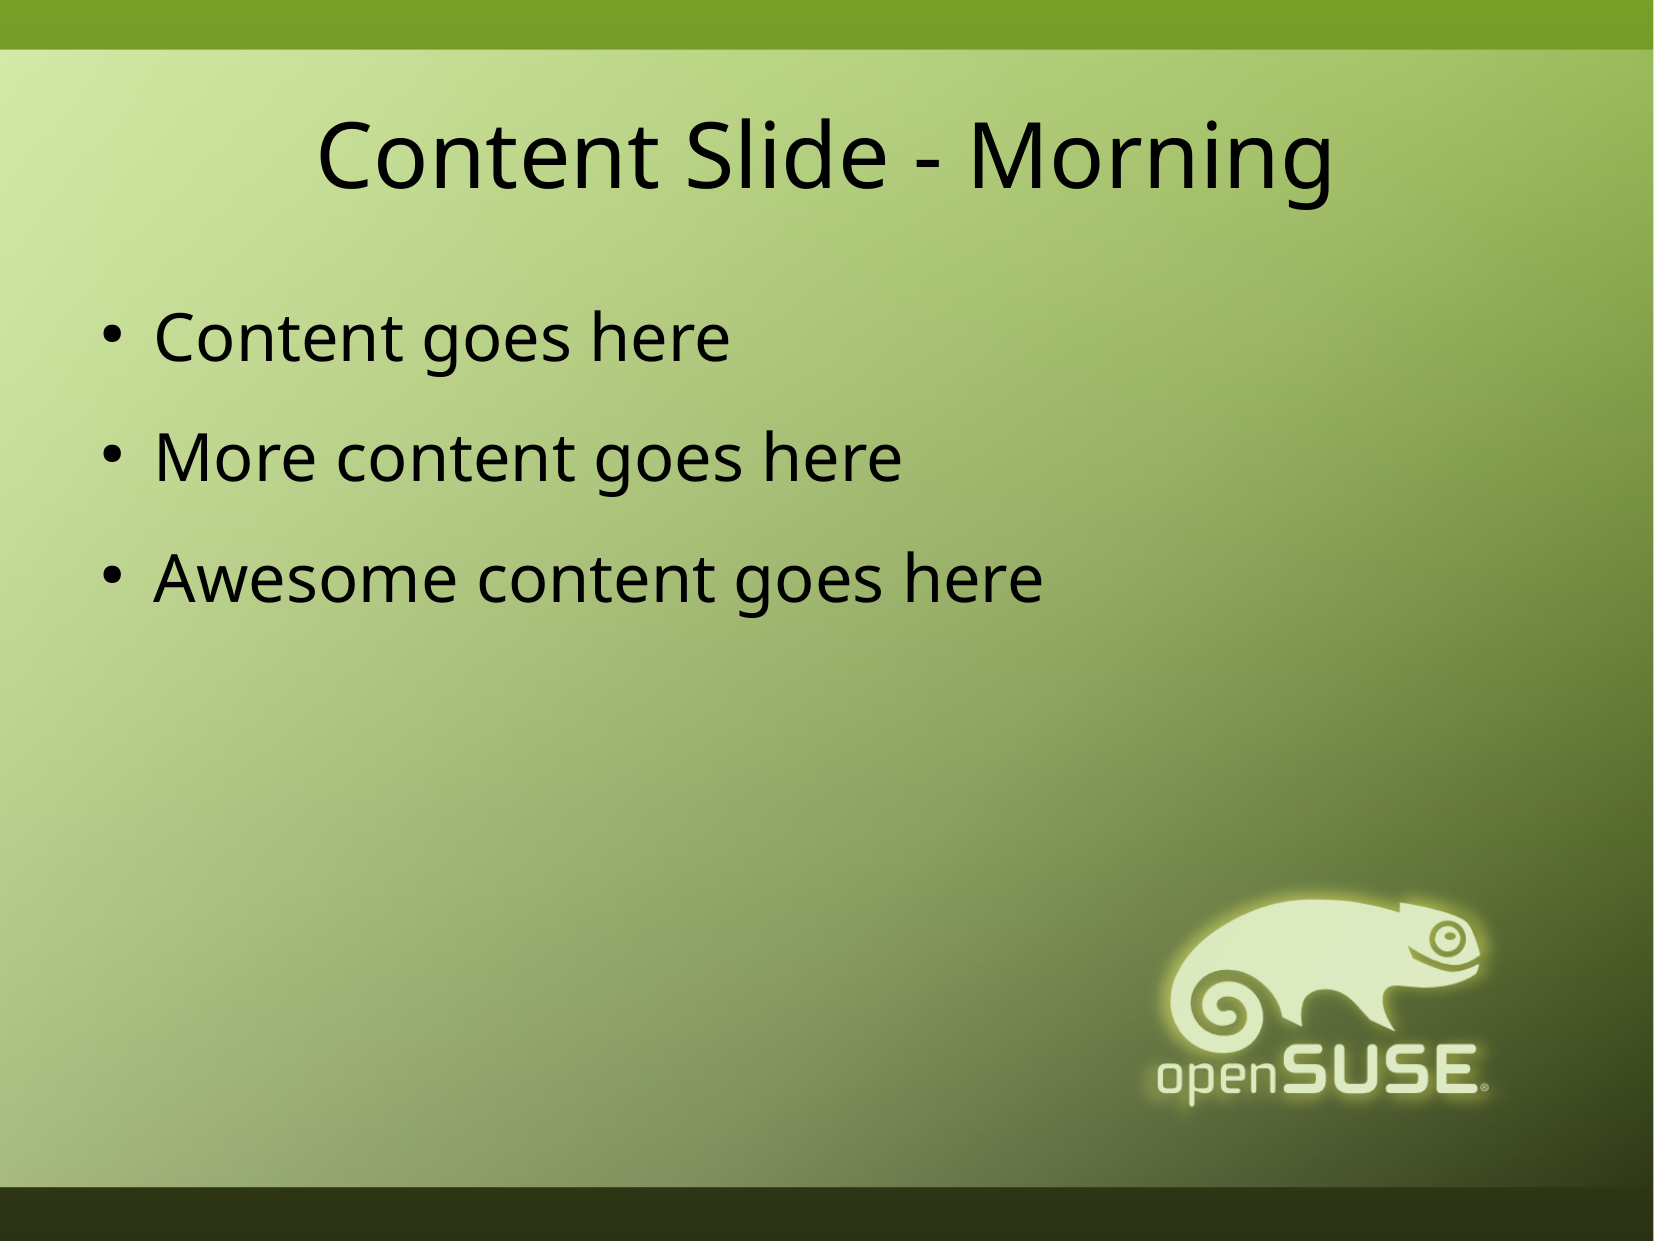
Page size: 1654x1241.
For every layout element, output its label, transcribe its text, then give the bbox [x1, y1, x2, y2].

list Content goes here More content goes here Awesome content goes here [82, 290, 1571, 1109]
picture [0, 0, 1654, 1241]
title Content Slide - Morning [82, 49, 1571, 257]
